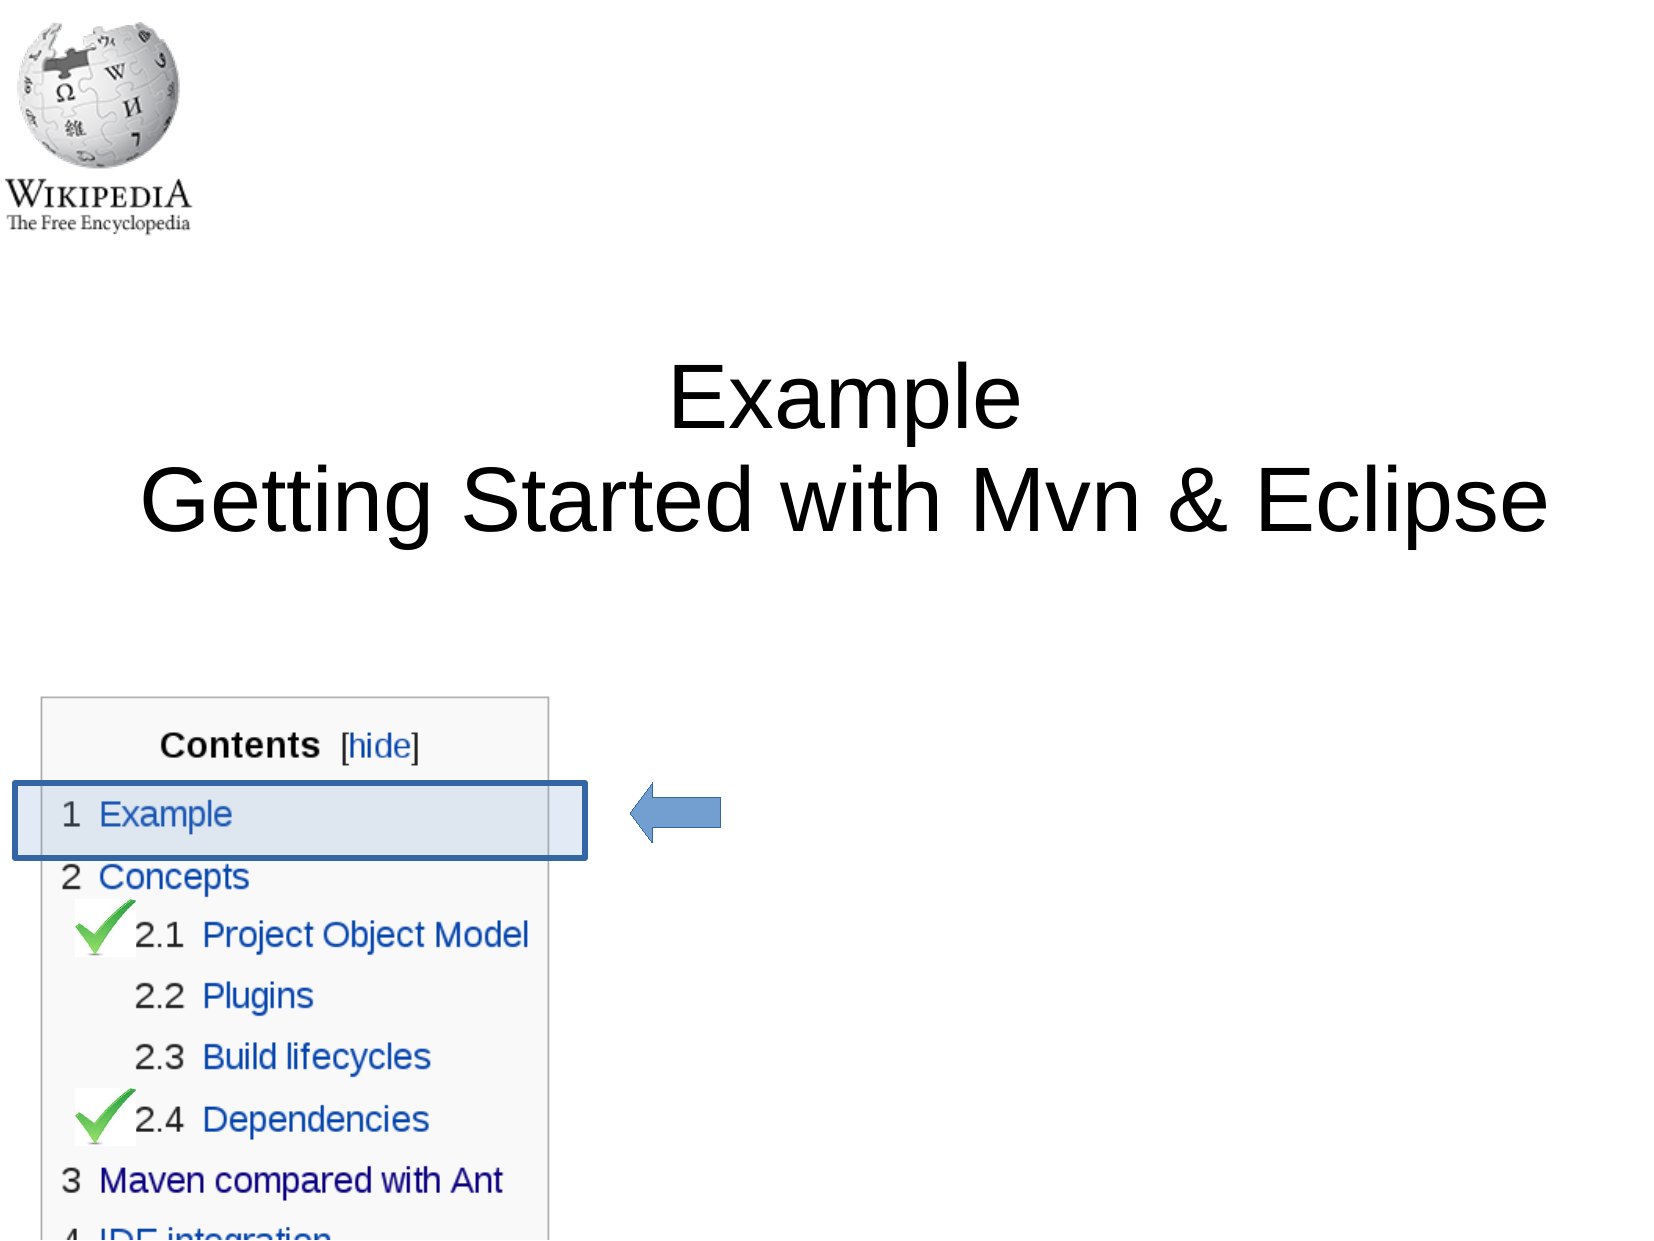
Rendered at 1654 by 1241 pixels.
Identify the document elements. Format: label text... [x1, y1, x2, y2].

text_box [15, 782, 586, 858]
picture [30, 689, 551, 782]
text_box [630, 782, 721, 843]
title Example Getting Started with Mvn & Eclipse [101, 345, 1591, 553]
picture [0, 0, 205, 242]
picture [30, 858, 551, 1240]
